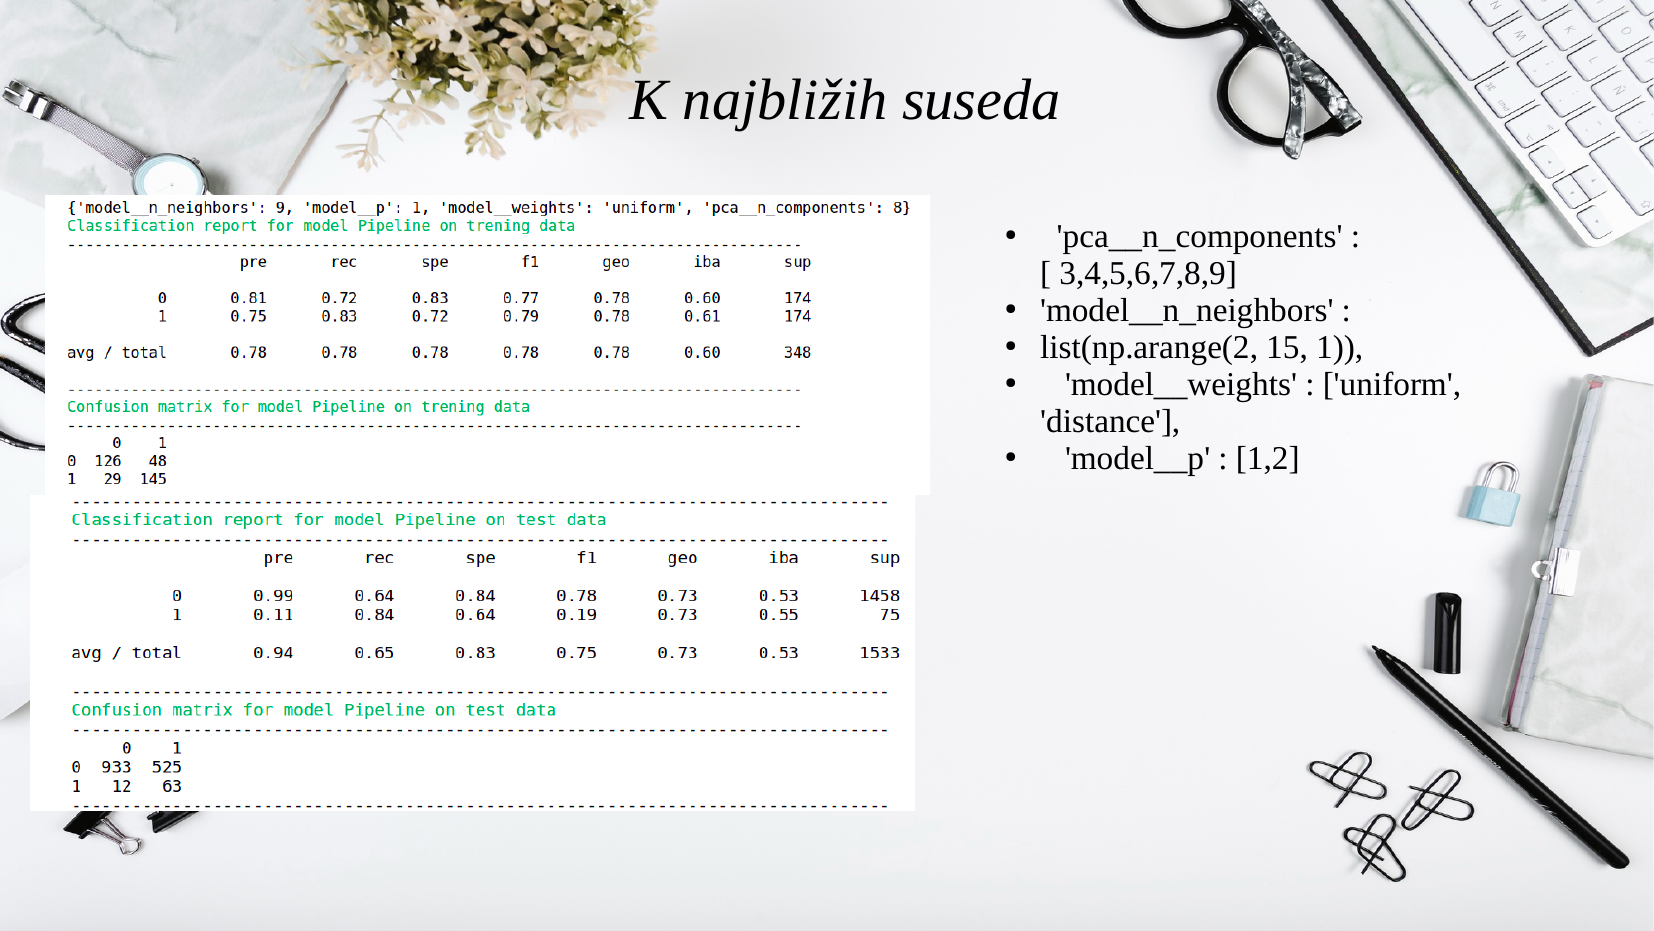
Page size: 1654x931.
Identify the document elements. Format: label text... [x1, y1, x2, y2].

text_box K najbližih suseda [615, 60, 1306, 140]
picture [0, 0, 1654, 931]
text_box 'pca__n_components' : [ 3,4,5,6,7,8,9] 'model__n_neighbors' : list(np.arange(2, 15, 1)), 'model__weights' : ['uniform', 'distance'], 'model__p' : [1,2] [990, 210, 1486, 485]
